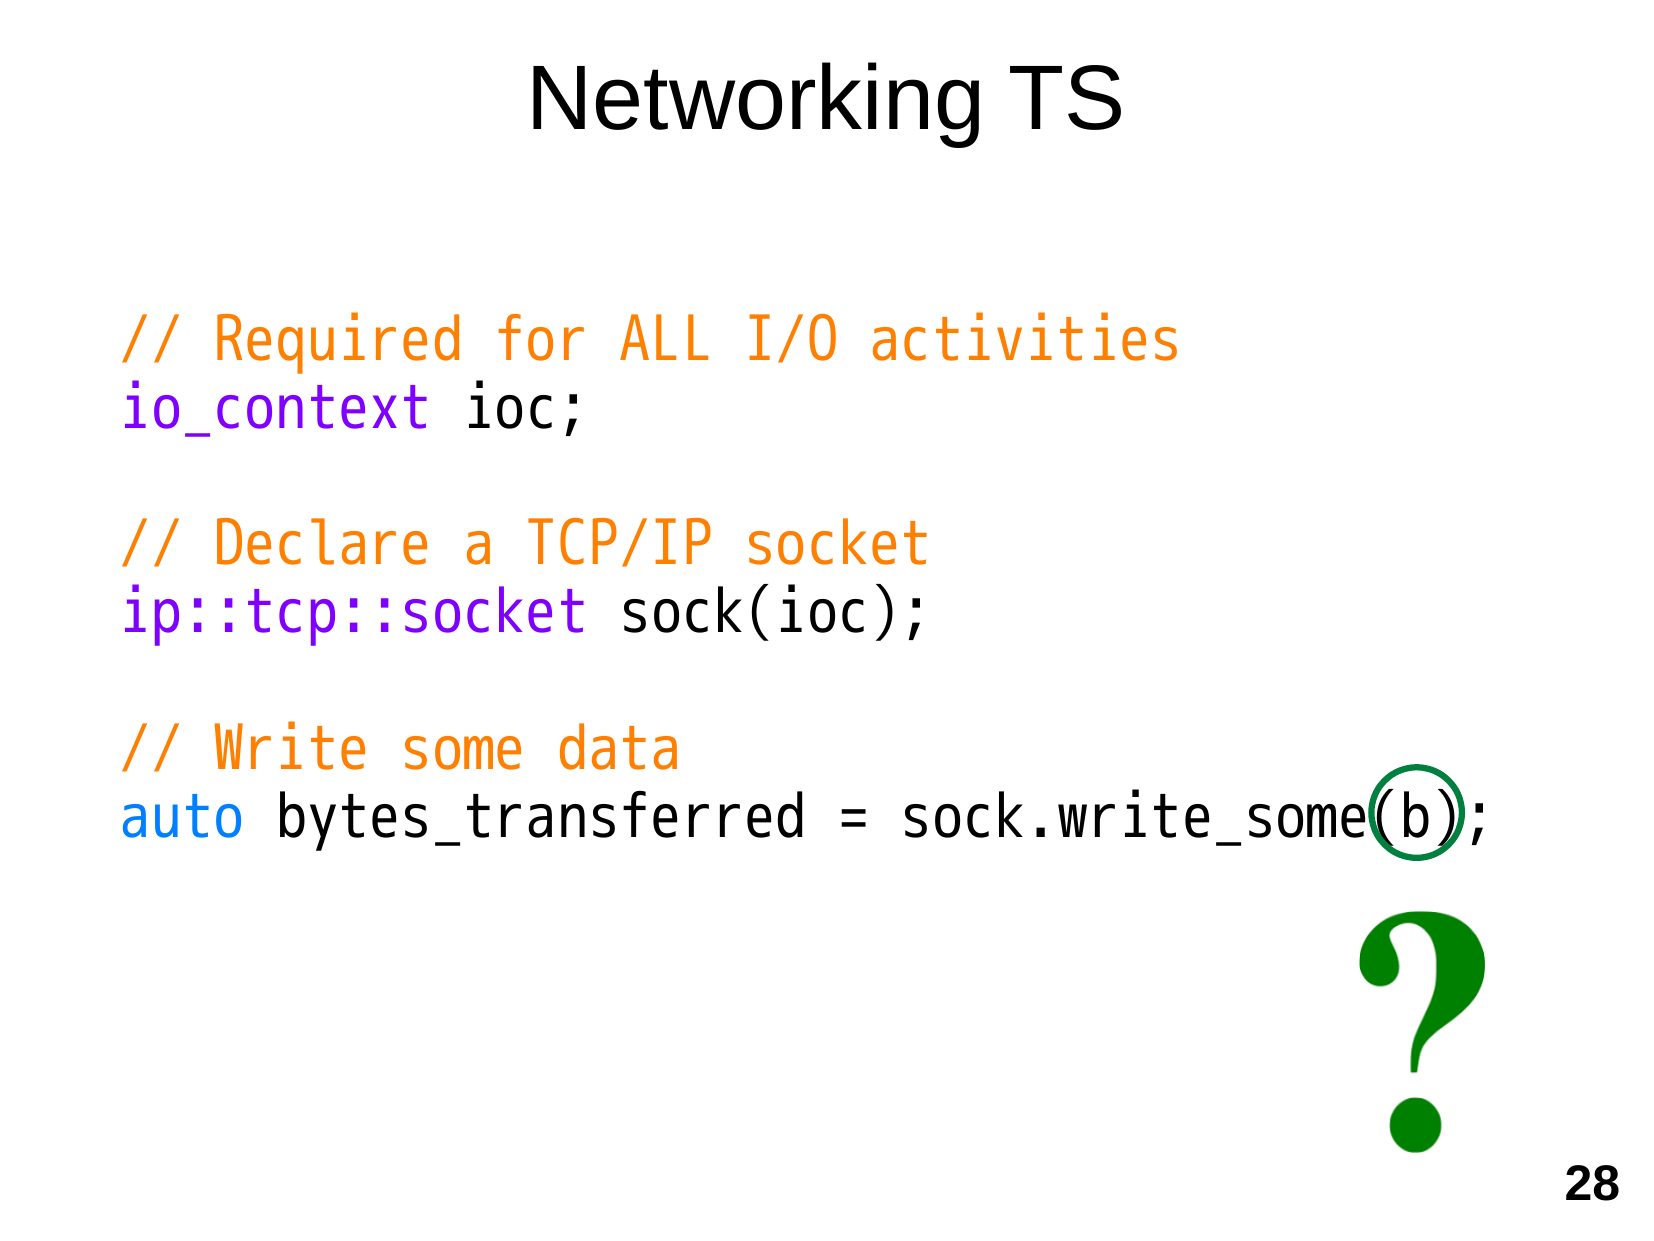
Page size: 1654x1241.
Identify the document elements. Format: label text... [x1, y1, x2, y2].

picture [1359, 911, 1486, 1153]
text_box // Required for ALL I/O activities io_context ioc; // Declare a TCP/IP socket ip::tcp::socket sock(ioc); // Write some data auto bytes_transferred = sock.write_some(b); [1375, 771, 1458, 854]
title Networking TS [82, 15, 1571, 181]
text_box // Required for ALL I/O activities io_context ioc; // Declare a TCP/IP socket ip::tcp::socket sock(ioc); // Write some data auto bytes_transferred = sock.write_some(b); [104, 300, 1575, 855]
